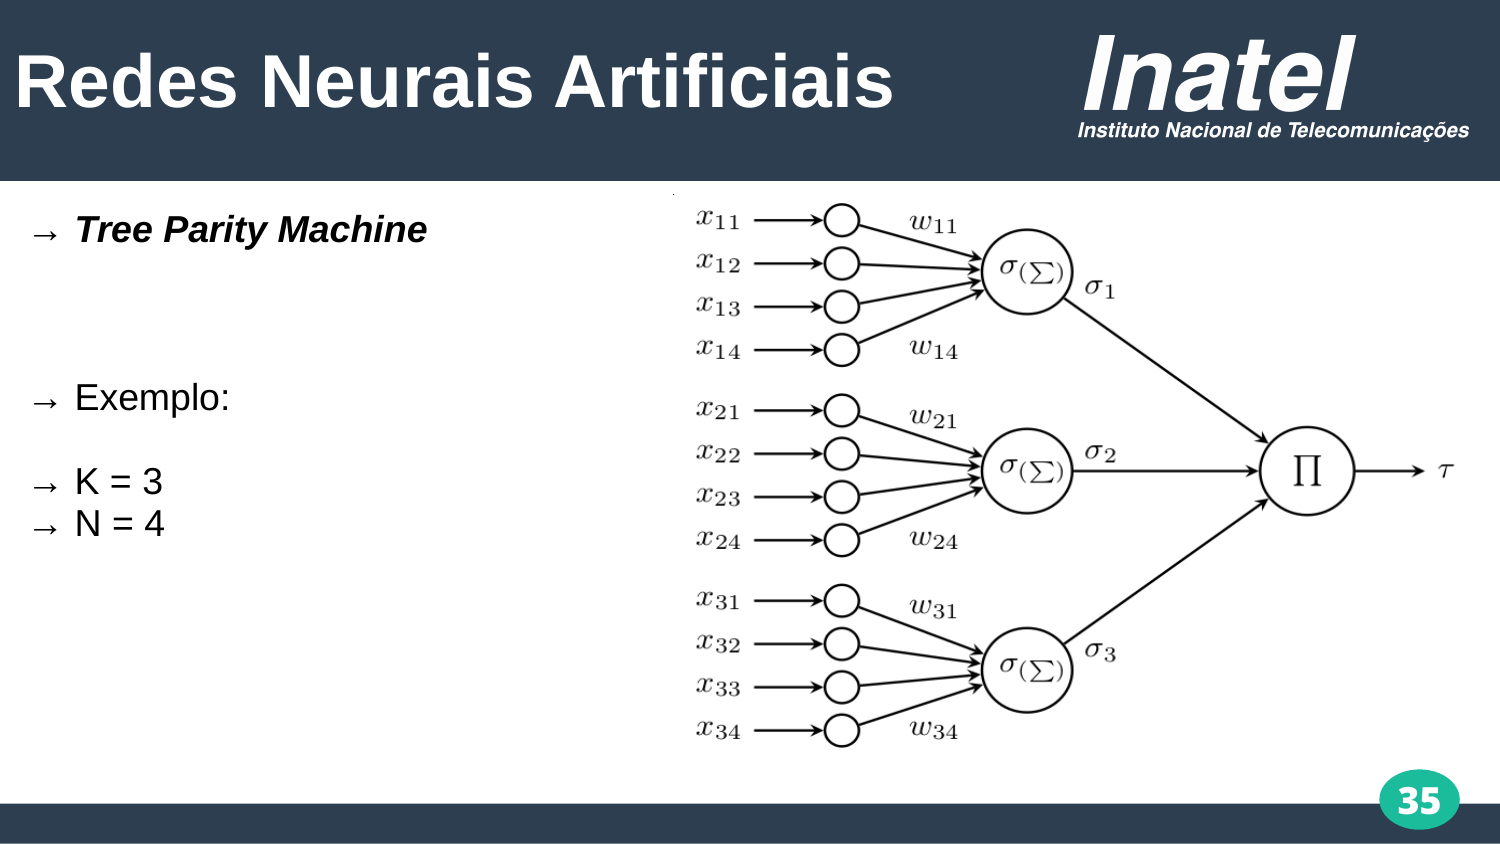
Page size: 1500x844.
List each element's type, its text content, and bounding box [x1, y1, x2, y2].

text_box Redes Neurais Artificiais [0, 27, 1063, 136]
picture [673, 194, 1459, 756]
text_box → Tree Parity Machine → Exemplo: → K = 3 → N = 4 [11, 200, 544, 780]
picture [1078, 35, 1469, 142]
